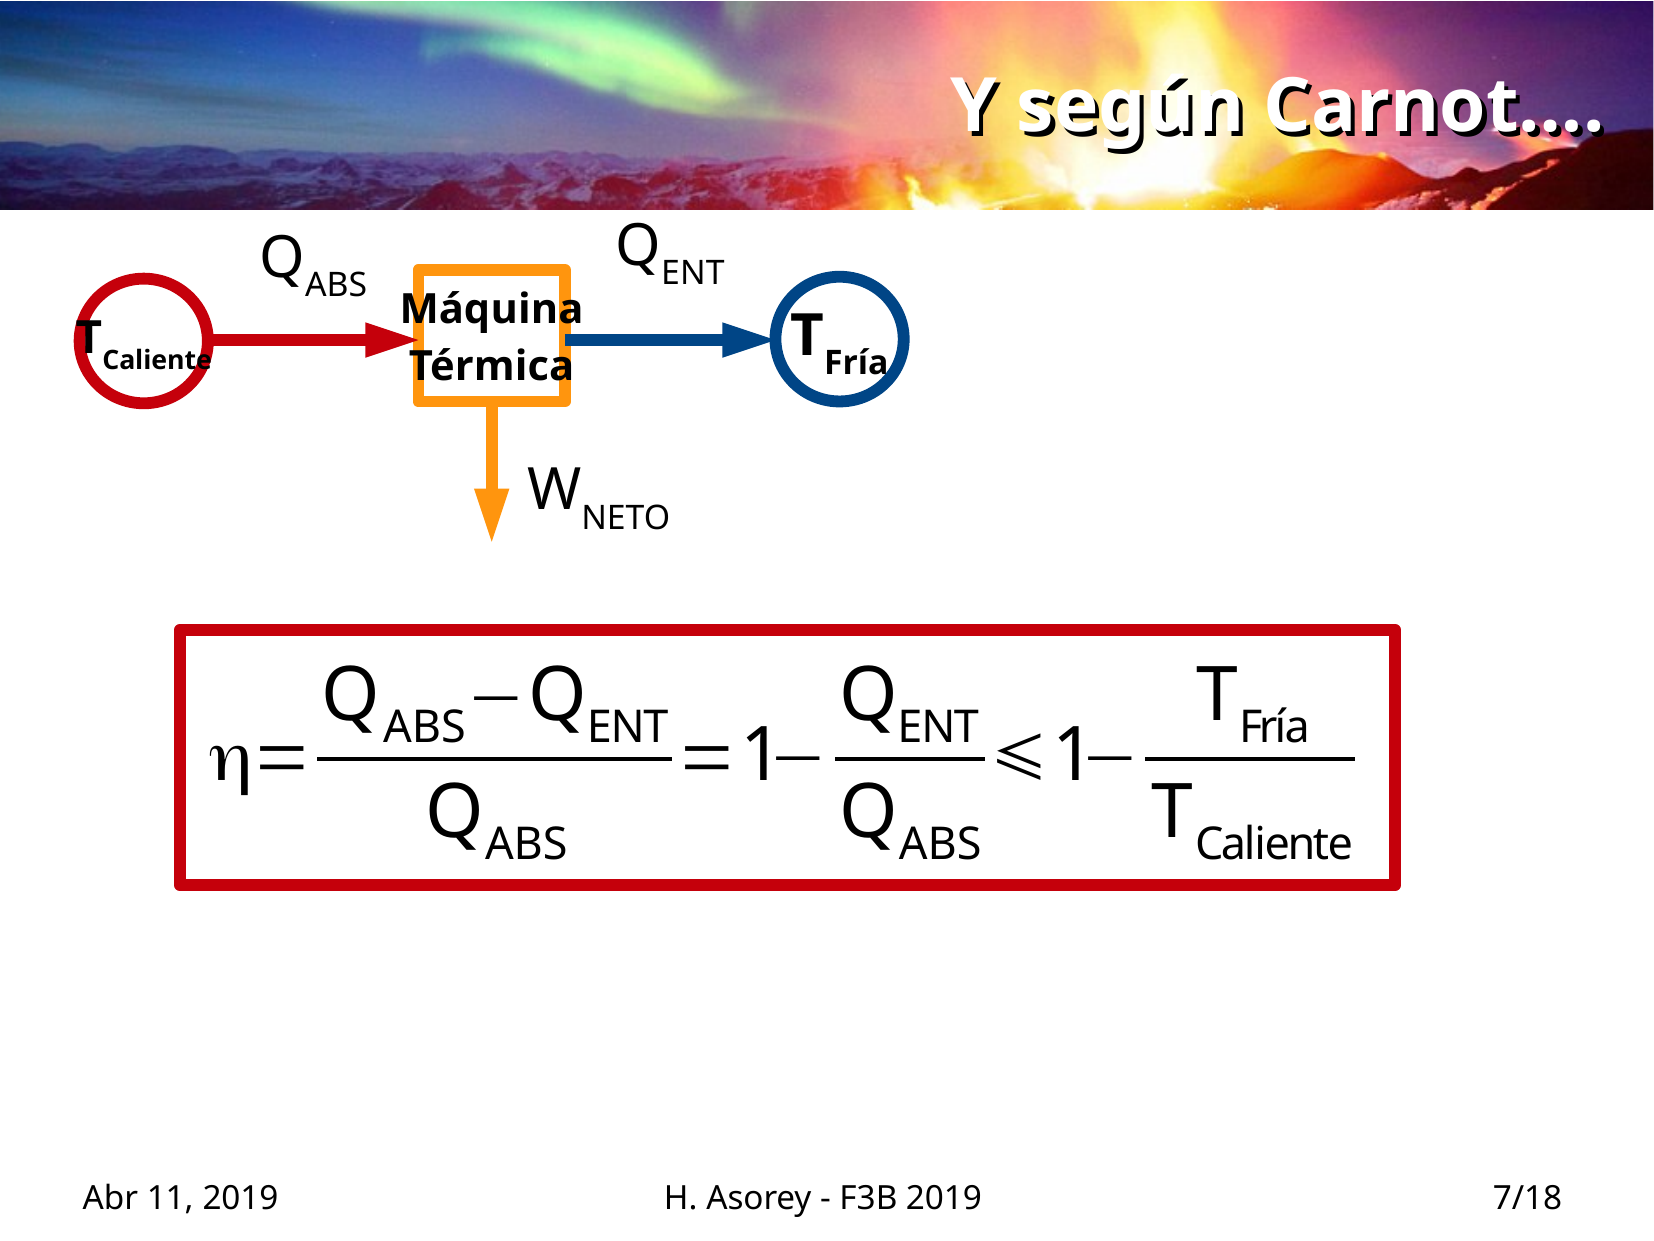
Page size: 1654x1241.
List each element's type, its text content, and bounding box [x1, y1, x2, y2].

text_box TFría [775, 276, 904, 402]
text_box TCaliente [79, 278, 208, 404]
title Y según Carnot…. [45, 15, 1606, 191]
text_box Máquina Térmica [418, 269, 565, 402]
picture [0, 1, 1654, 210]
chart [199, 648, 1366, 871]
text_box WNETO [508, 440, 689, 572]
